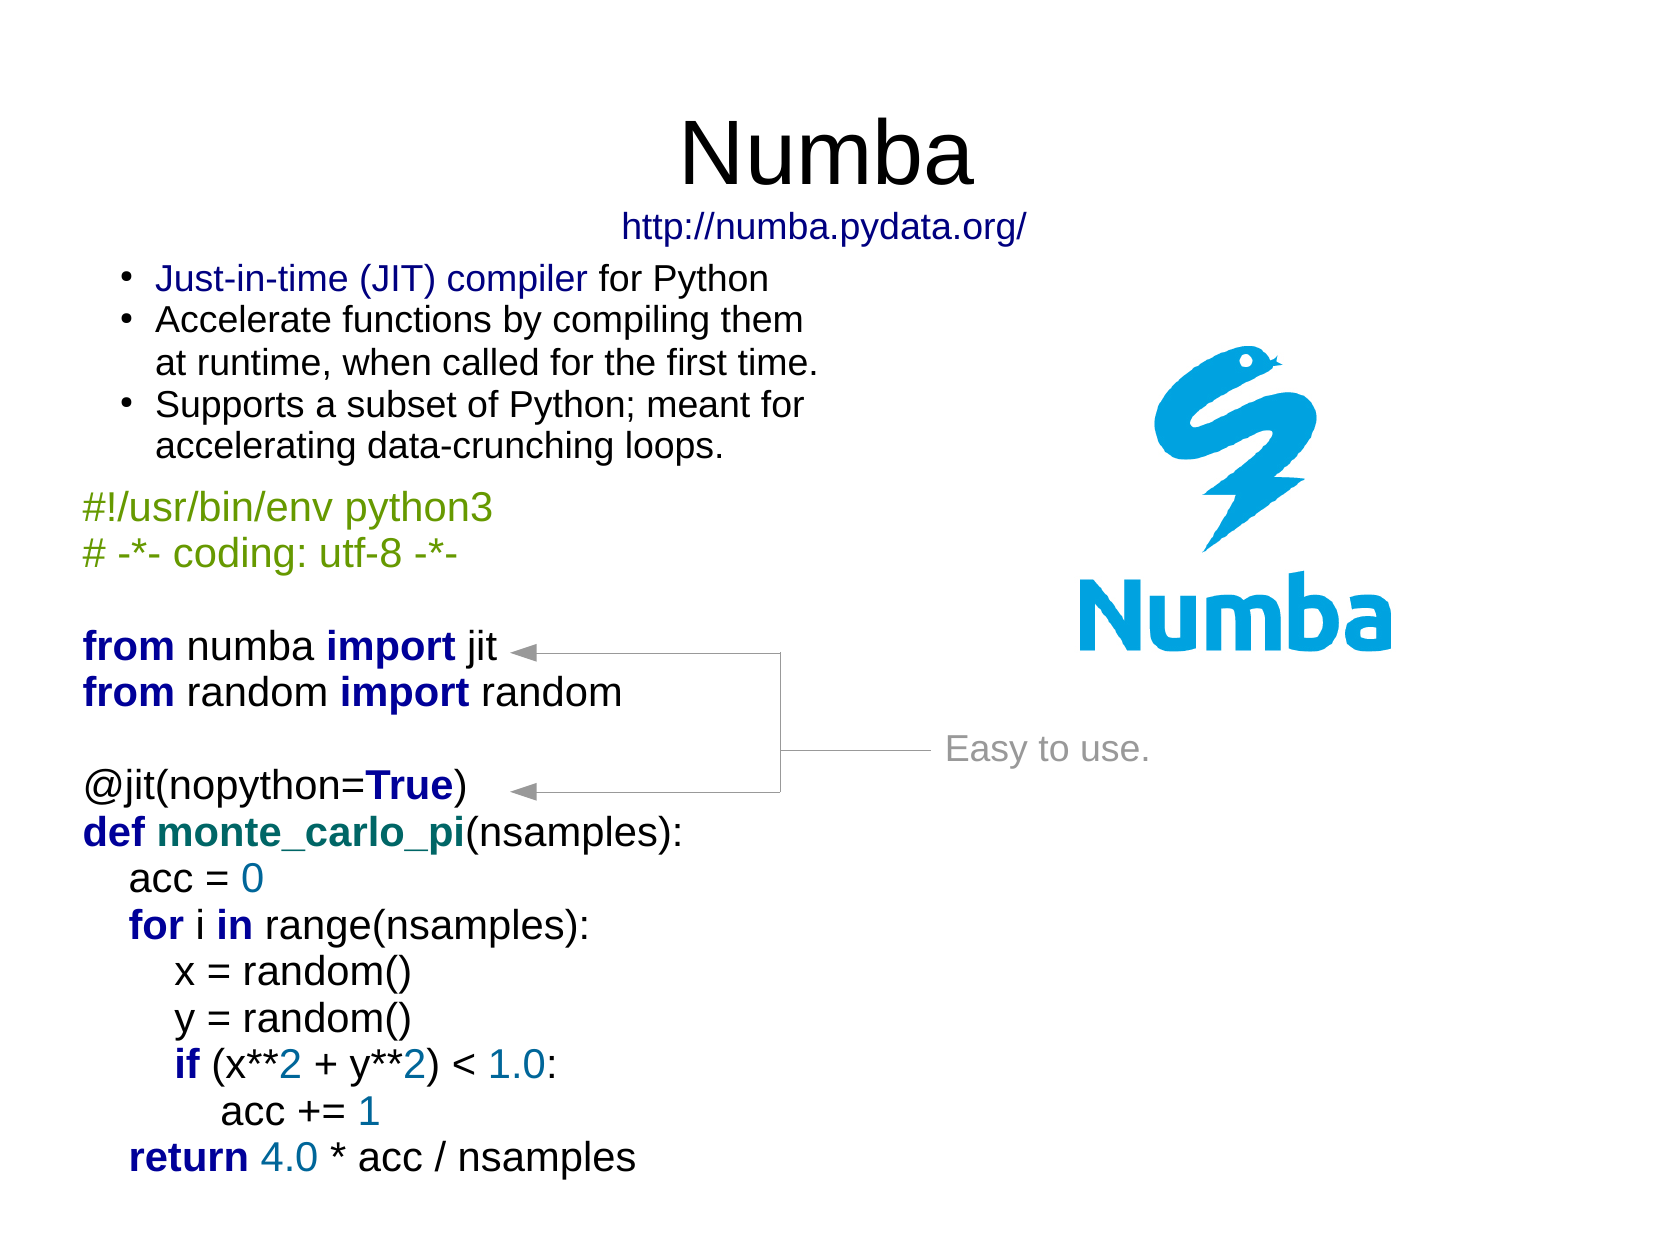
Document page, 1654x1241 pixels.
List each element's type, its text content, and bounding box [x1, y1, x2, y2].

picture [885, 239, 1585, 766]
text_box http://numba.pydata.org/ [606, 198, 1048, 256]
title Numba [82, 49, 1571, 257]
text_box #!/usr/bin/env python3 # -*- coding: utf-8 -*- from numba import jit from random import random @jit(nopython=True) def monte_carlo_pi(nsamples): acc = 0 for i in range(nsamples): x = random() y = random() if (x**2 + y**2) < 1.0: acc += 1 return 4.0 * acc / nsamples [67, 475, 1021, 1196]
text_box Just-in-time (JIT) compiler for Python Accelerate functions by compiling them at runtime, when called for the first time. Supports a subset of Python; meant for accelerating data-crunching loops. [105, 249, 841, 475]
text_box Easy to use. [930, 720, 1166, 778]
